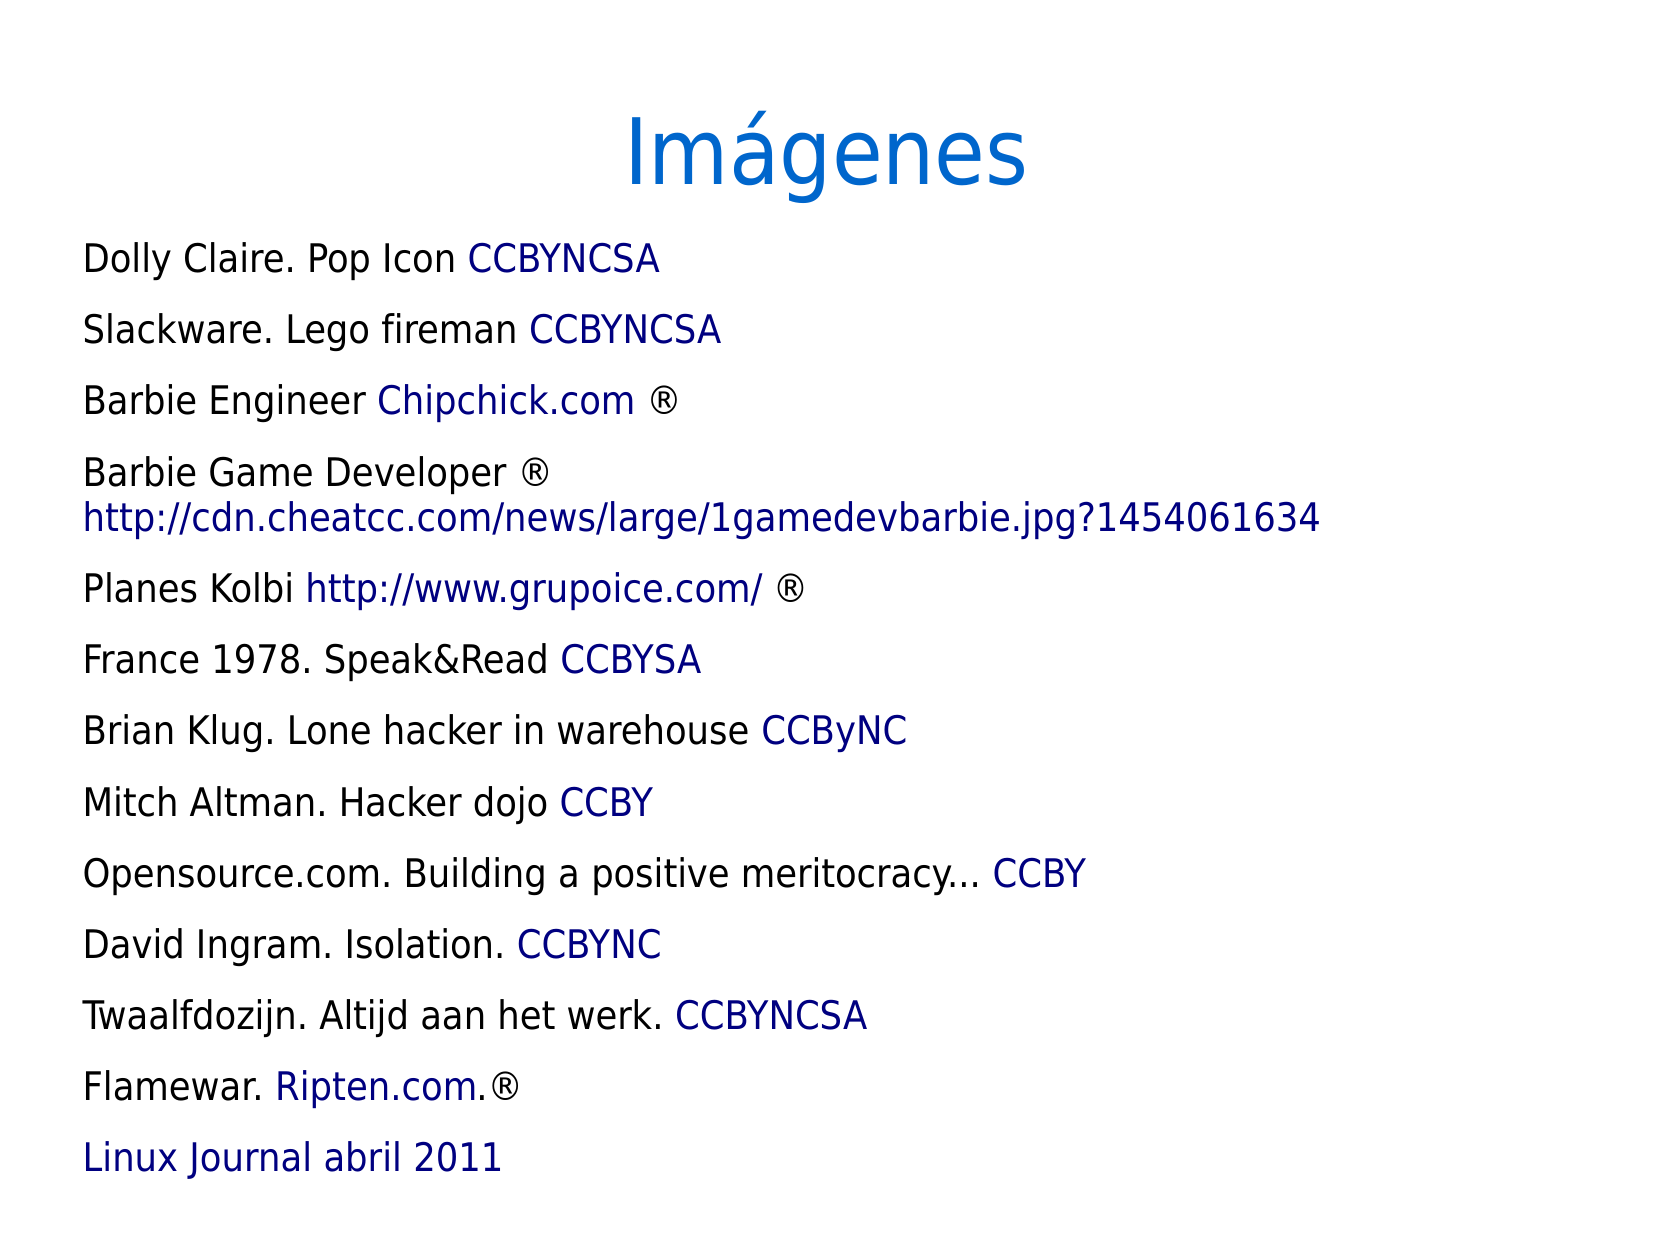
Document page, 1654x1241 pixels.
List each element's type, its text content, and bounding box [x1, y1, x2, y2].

title Imágenes [82, 49, 1571, 236]
list Dolly Claire. Pop Icon CCBYNCSA Slackware. Lego fireman CCBYNCSA Barbie Engineer Chipchick.com ® Barbie Game Developer ® http://cdn.cheatcc.com/news/large/1gamedevbarbie.jpg?1454061634 Planes Kolbi http://www.grupoice.com/ ® France 1978. Speak&Read CCBYSA Brian Klug. Lone hacker in warehouse CCByNC Mitch Altman. Hacker dojo CCBY Opensource.com. Building a positive meritocracy... CCBY David Ingram. Isolation. CCBYNC Twaalfdozijn. Altijd aan het werk. CCBYNCSA Flamewar. Ripten.com.® Linux Journal abril 2011 [82, 236, 1571, 1182]
